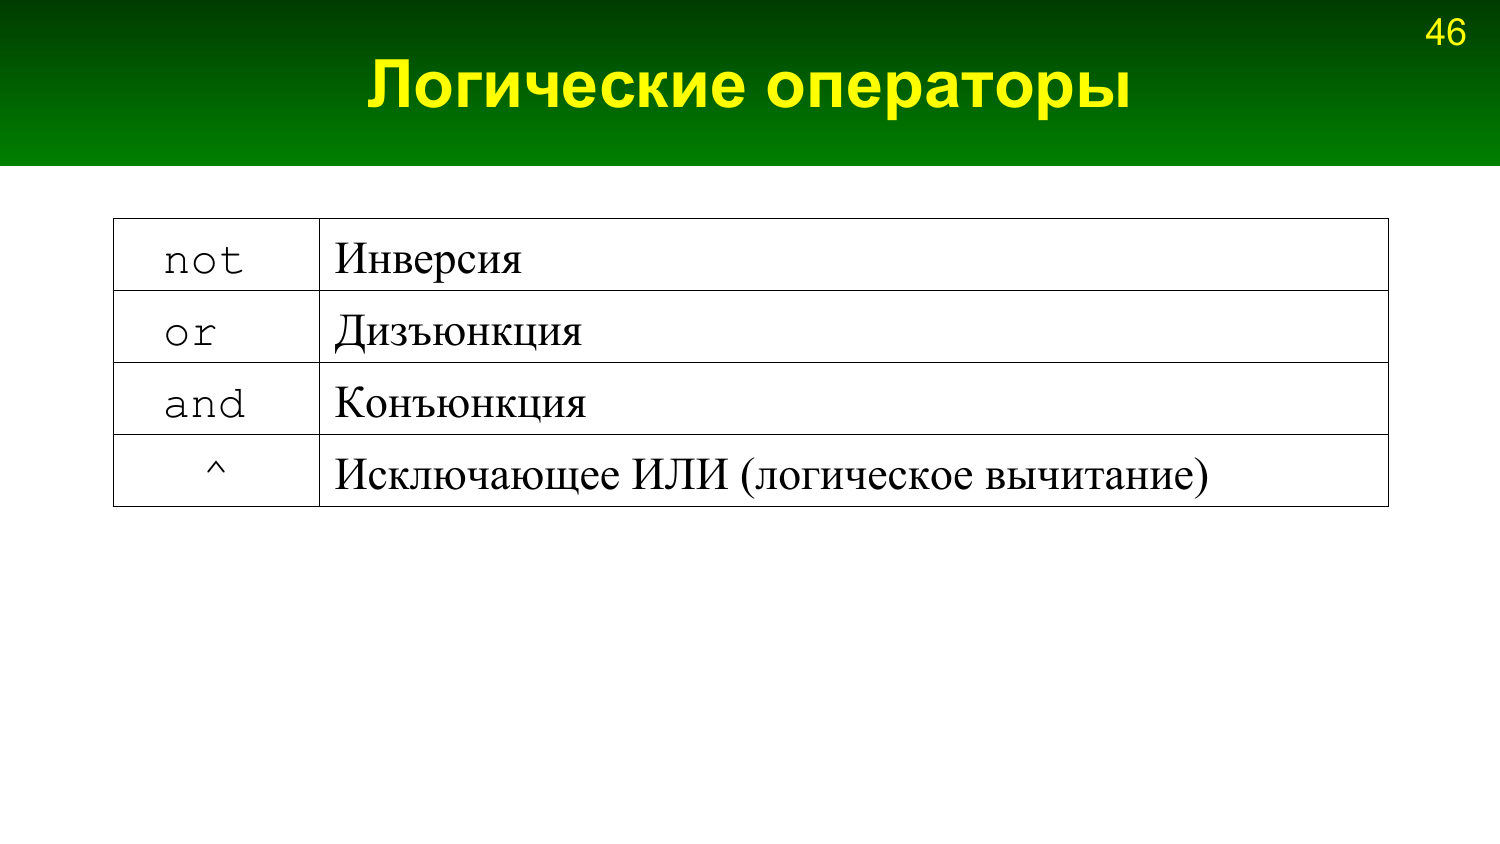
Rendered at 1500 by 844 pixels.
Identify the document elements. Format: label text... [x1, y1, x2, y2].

table_cell Исключающее ИЛИ (логическое вычитание) [320, 435, 1388, 506]
table_header Инверсия [320, 219, 1388, 290]
table_cell ^ [114, 435, 319, 506]
table_cell Дизъюнкция [320, 291, 1388, 362]
table_cell and [114, 363, 319, 434]
title Логические операторы [112, 7, 1388, 154]
table_cell Конъюнкция [320, 363, 1388, 434]
table_header not [114, 219, 319, 290]
table_cell or [114, 291, 319, 362]
